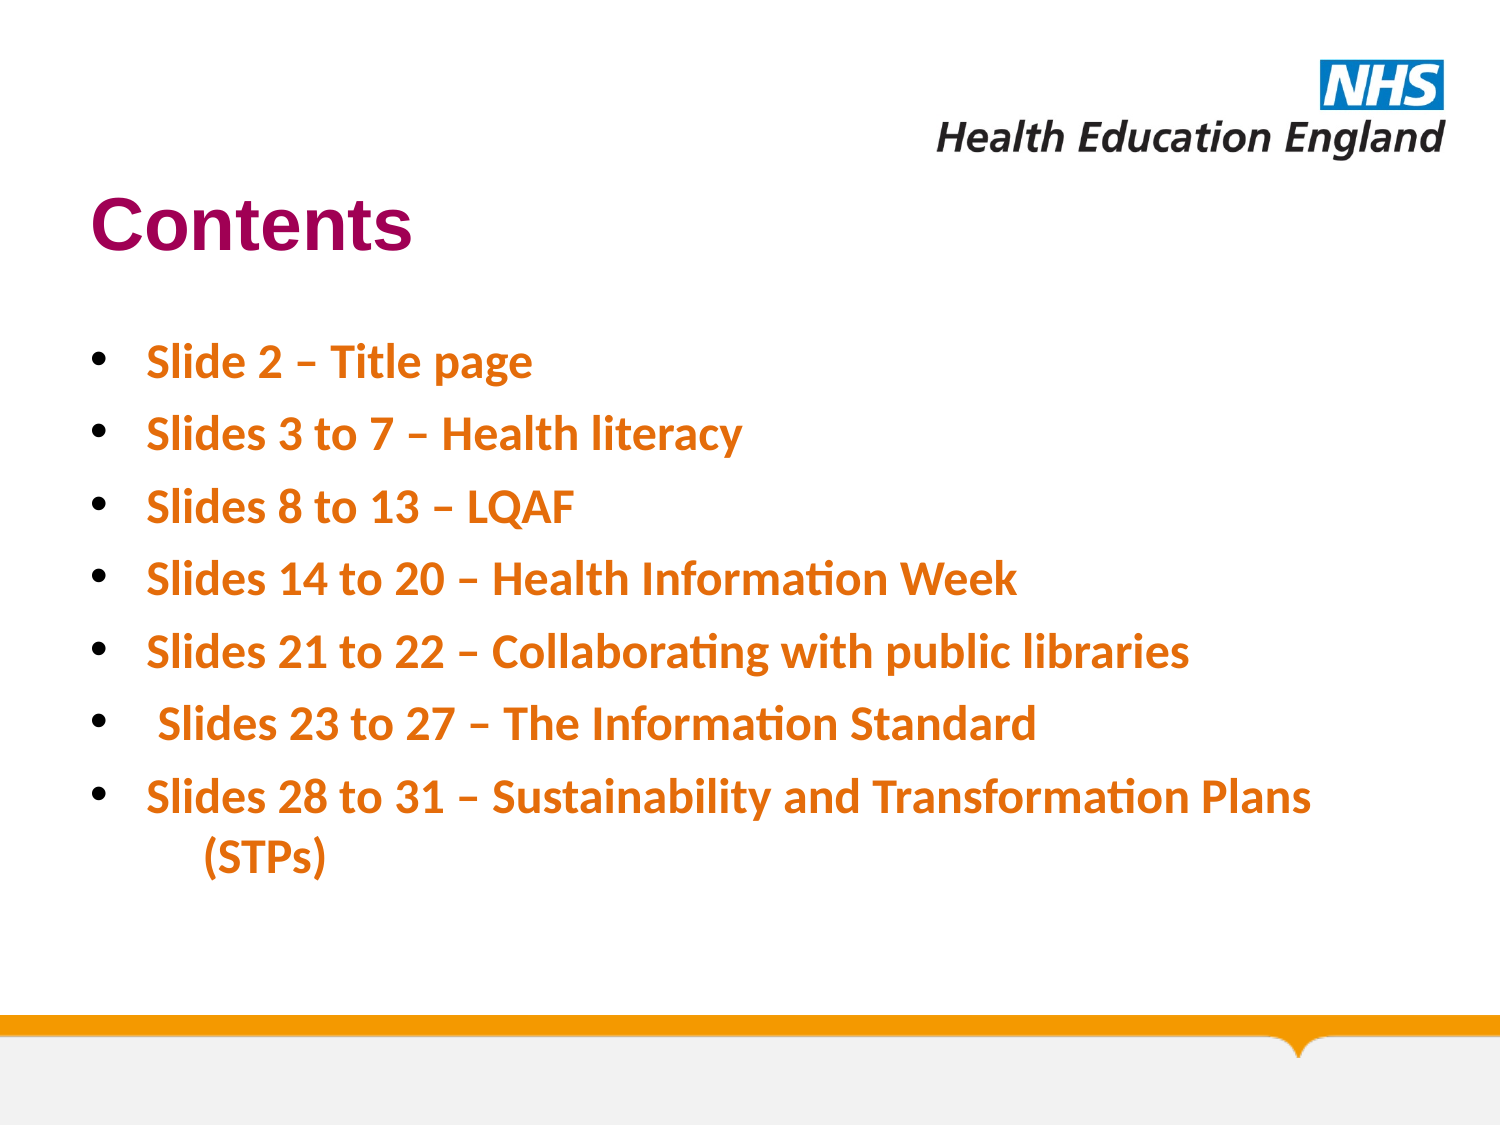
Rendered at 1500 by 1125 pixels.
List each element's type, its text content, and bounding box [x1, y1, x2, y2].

list Slide 2 – Title page Slides 3 to 7 – Health literacy Slides 8 to 13 – LQAF Slides 14 to 20 – Health Information Week Slides 21 to 22 – Collaborating with public libraries Slides 23 to 27 – The Information Standard Slides 28 to 31 – Sustainability and Transformation Plans (STPs) [75, 320, 1361, 931]
title Contents [75, 168, 1351, 280]
